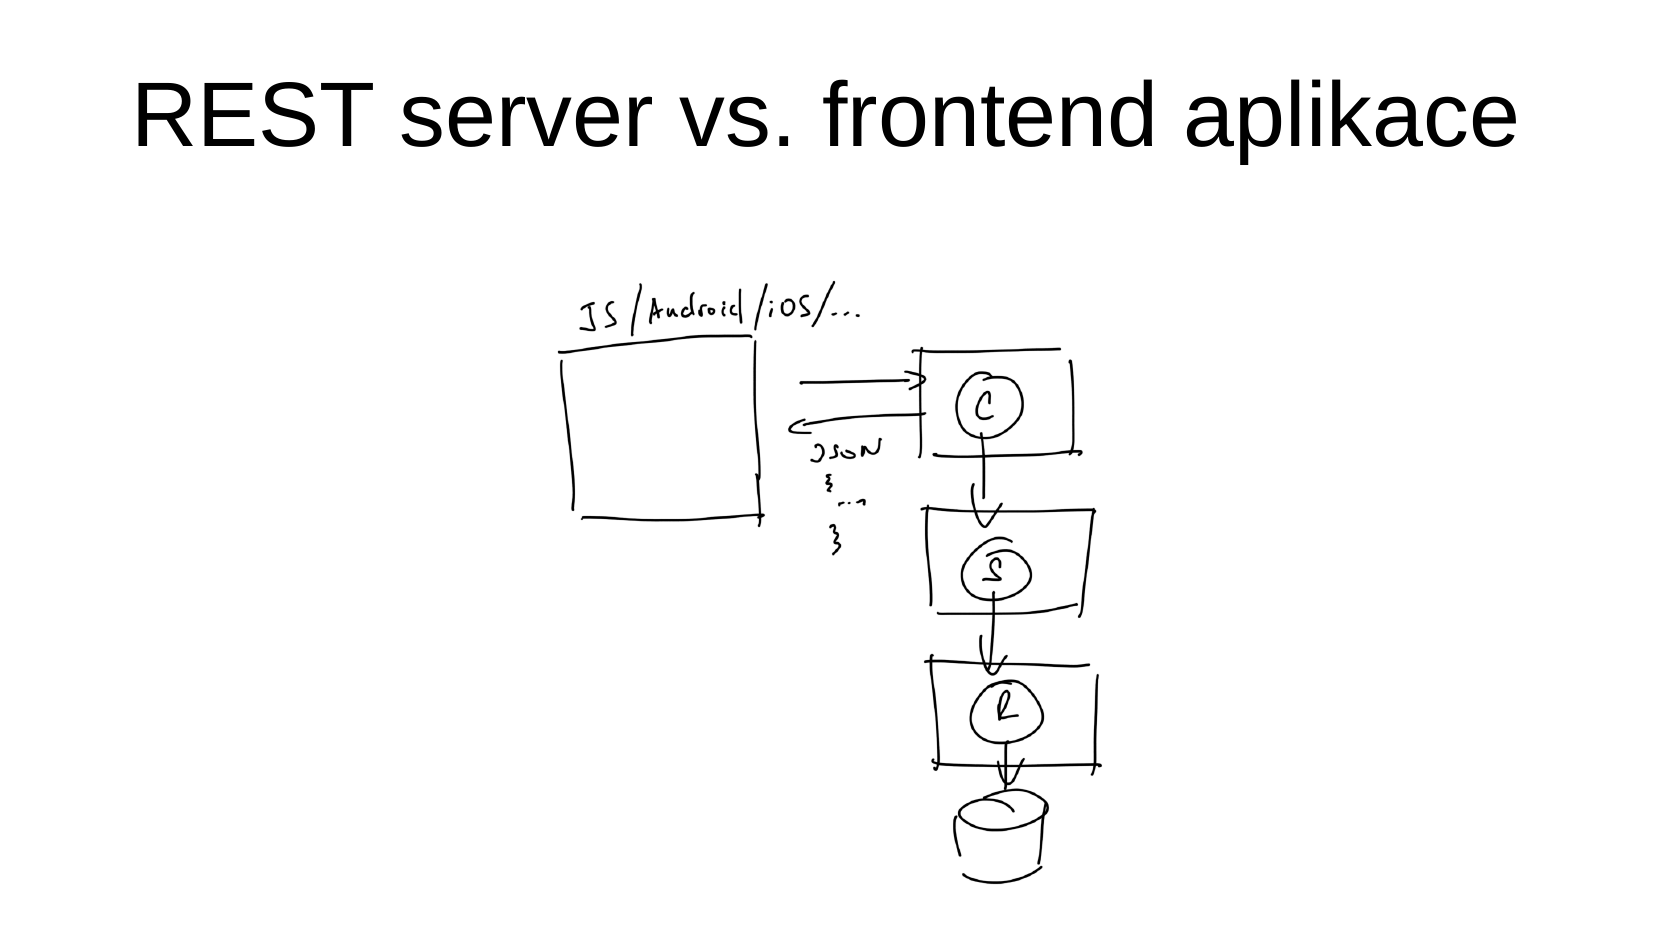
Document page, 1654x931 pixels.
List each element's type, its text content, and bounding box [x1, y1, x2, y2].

picture [300, 217, 1438, 901]
title REST server vs. frontend aplikace [82, 37, 1571, 193]
